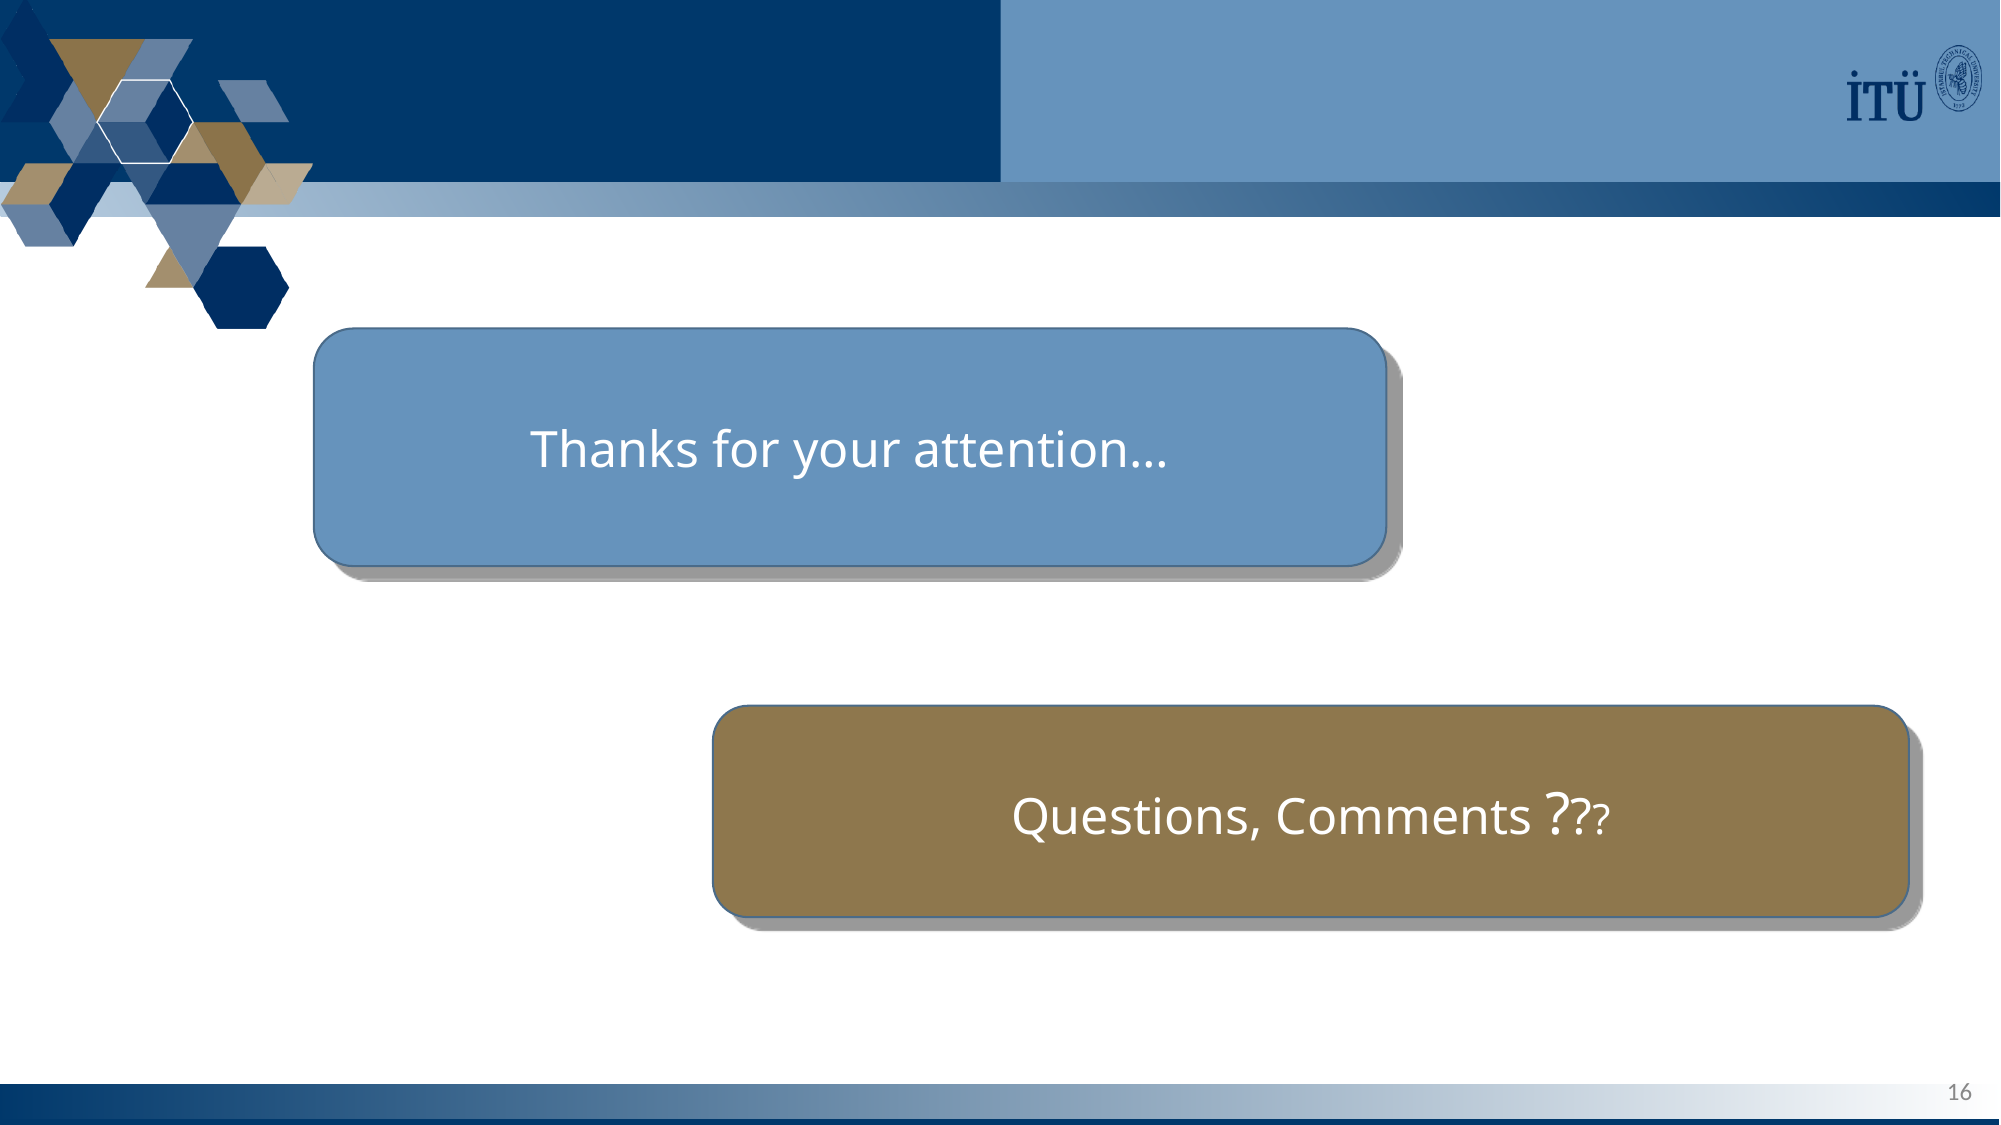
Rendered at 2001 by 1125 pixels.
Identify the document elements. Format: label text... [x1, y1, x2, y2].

slide_number 16 [1919, 1059, 2000, 1122]
